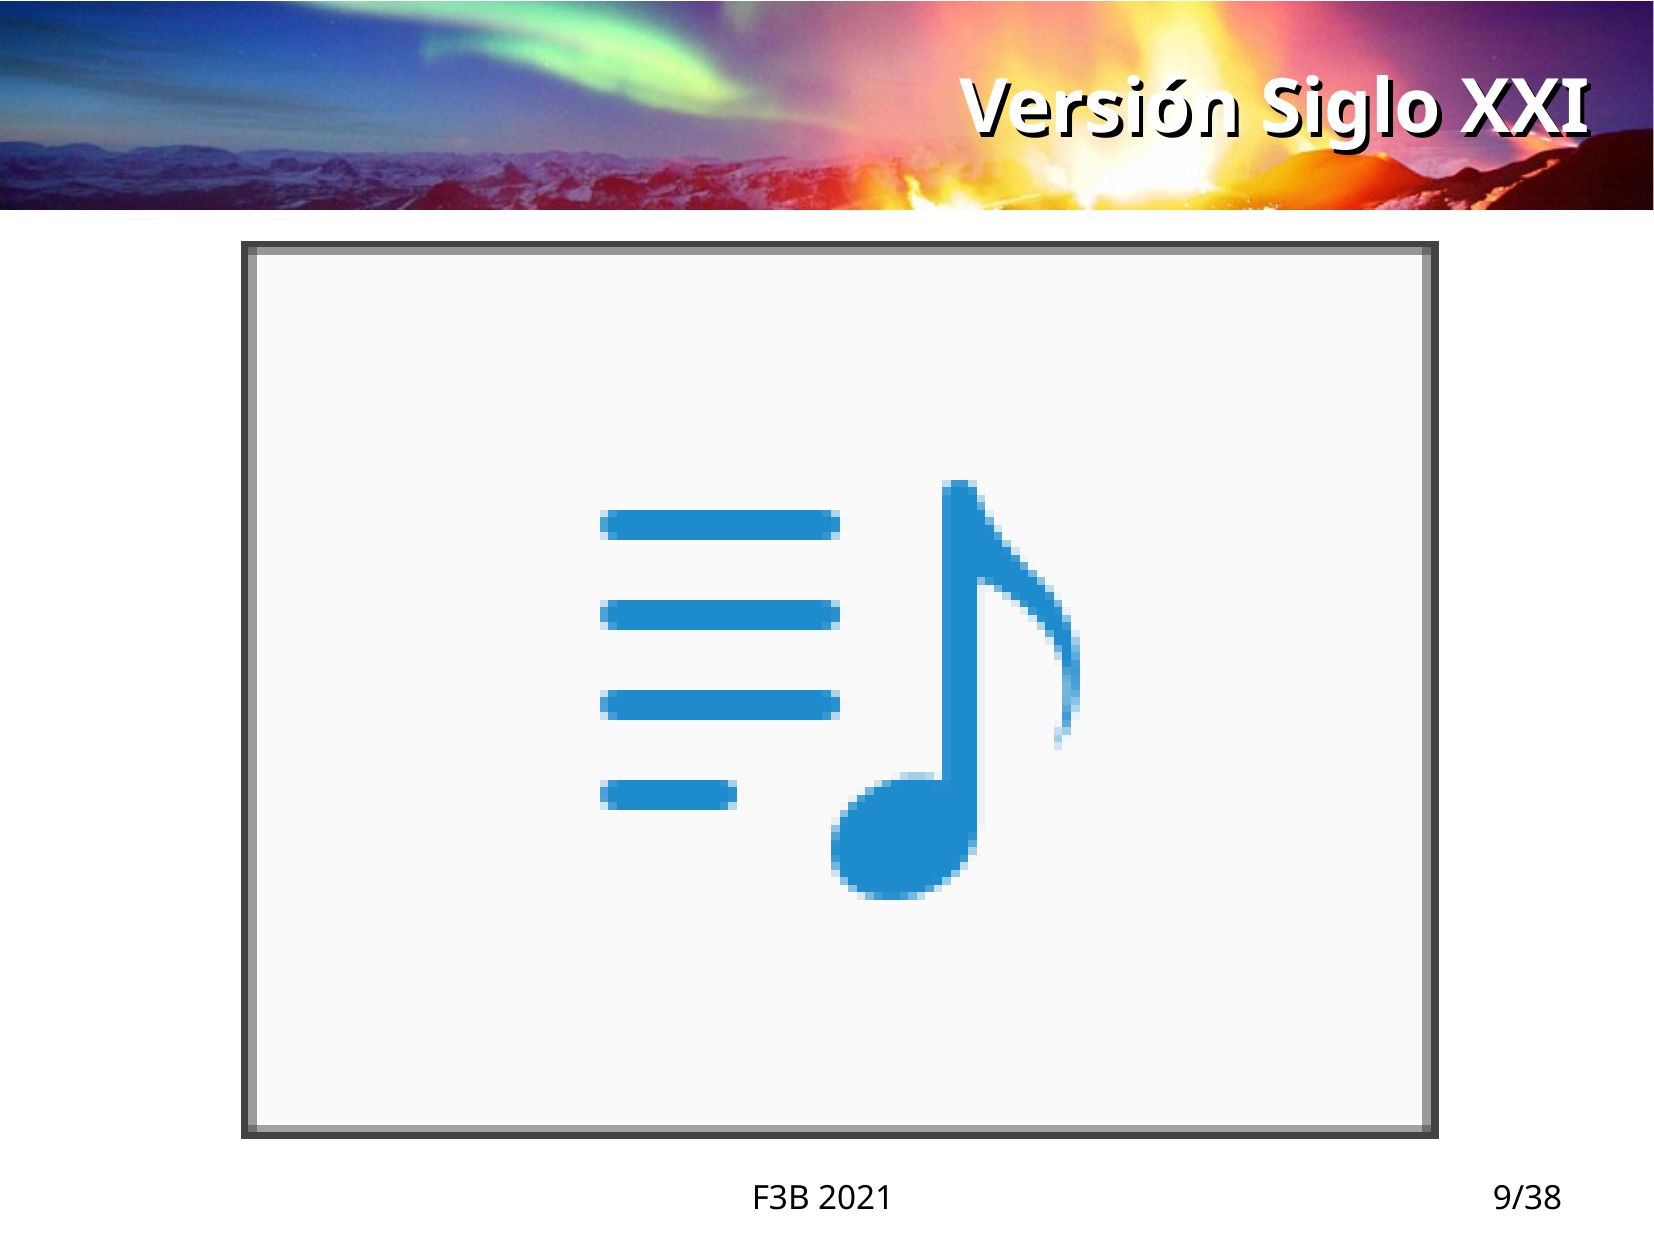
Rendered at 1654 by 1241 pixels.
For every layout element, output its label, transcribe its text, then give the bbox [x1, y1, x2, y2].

picture [0, 1, 1654, 210]
title Versión Siglo XXI [45, 15, 1606, 191]
text_box [240, 240, 1440, 1140]
